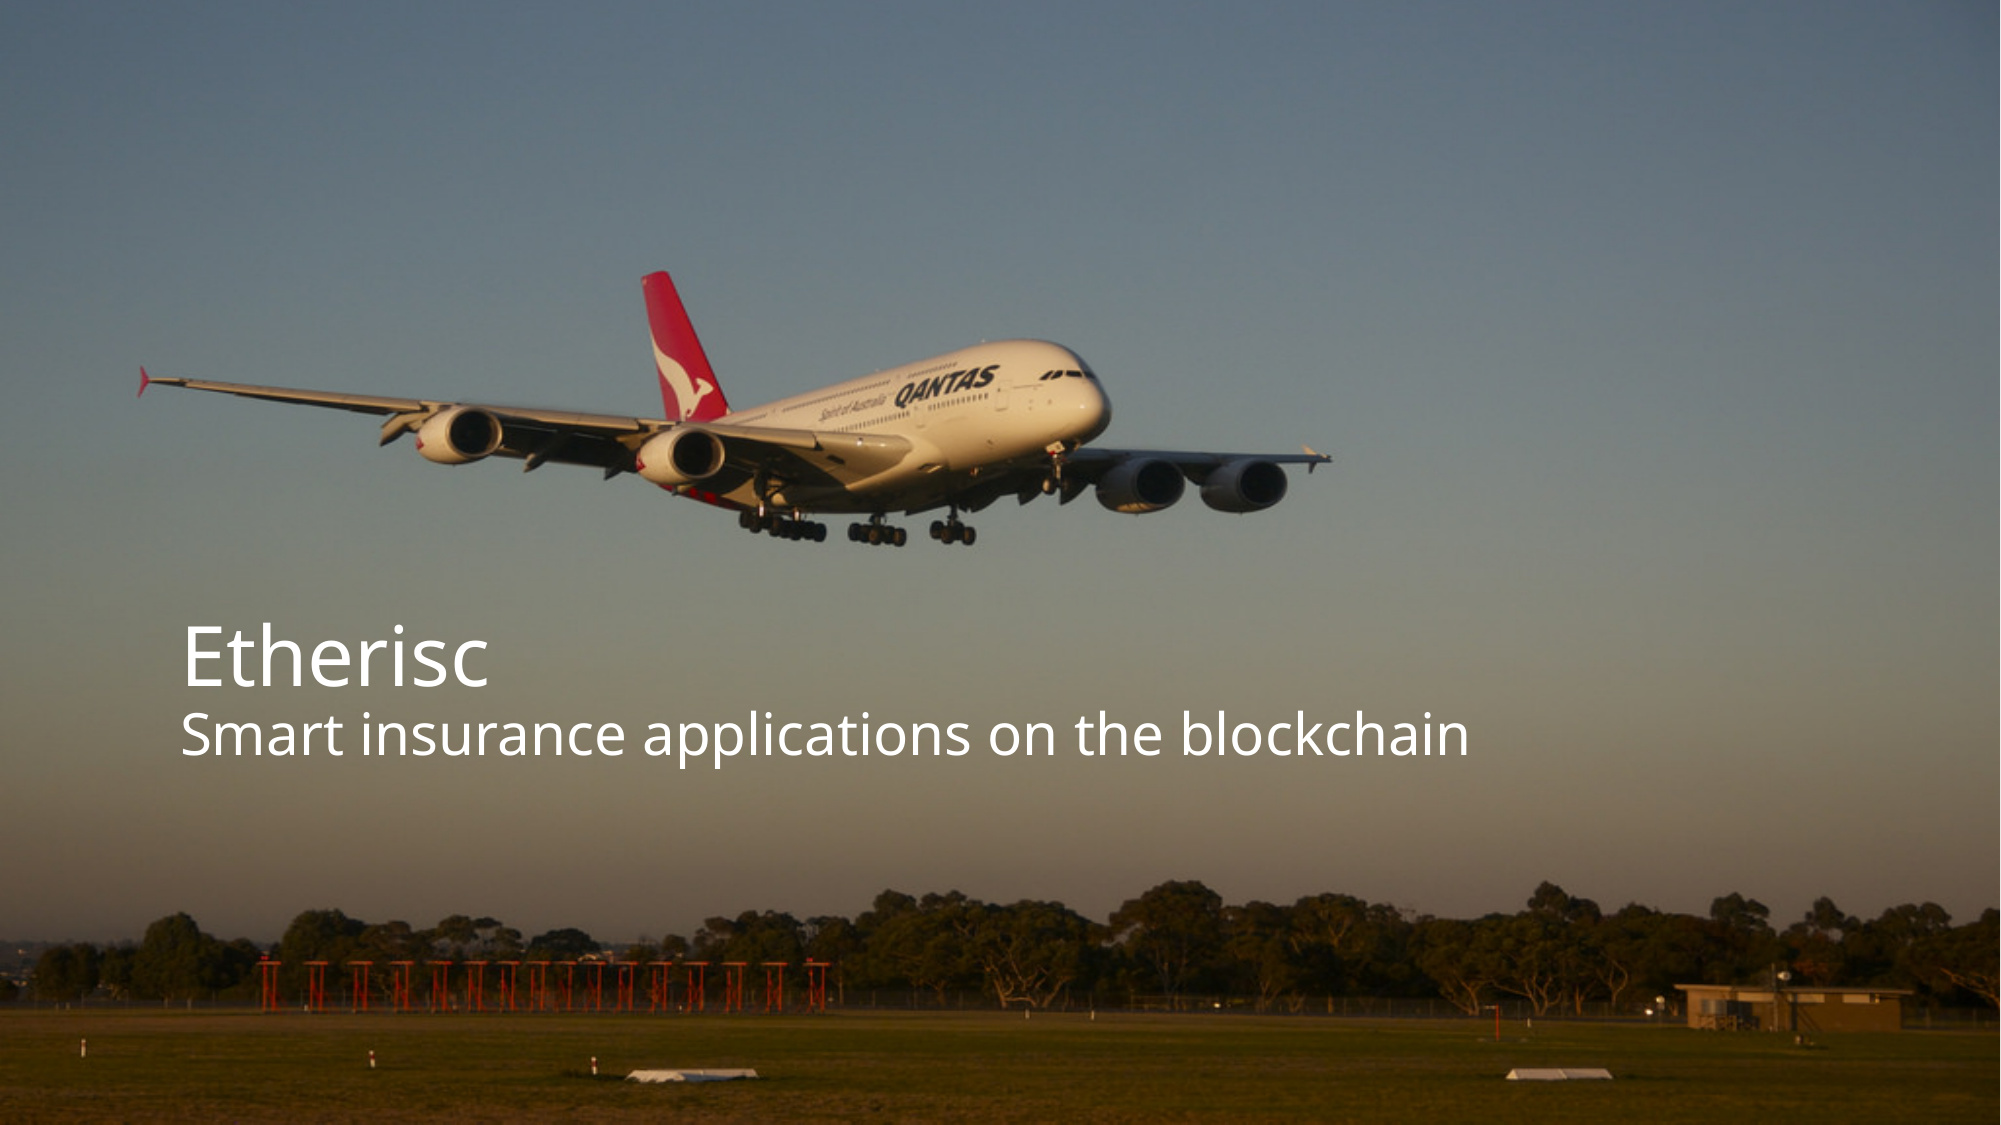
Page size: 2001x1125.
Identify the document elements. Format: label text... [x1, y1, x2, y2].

title Etherisc Smart insurance applications on the blockchain [180, 602, 1582, 781]
picture [0, 0, 2001, 1125]
